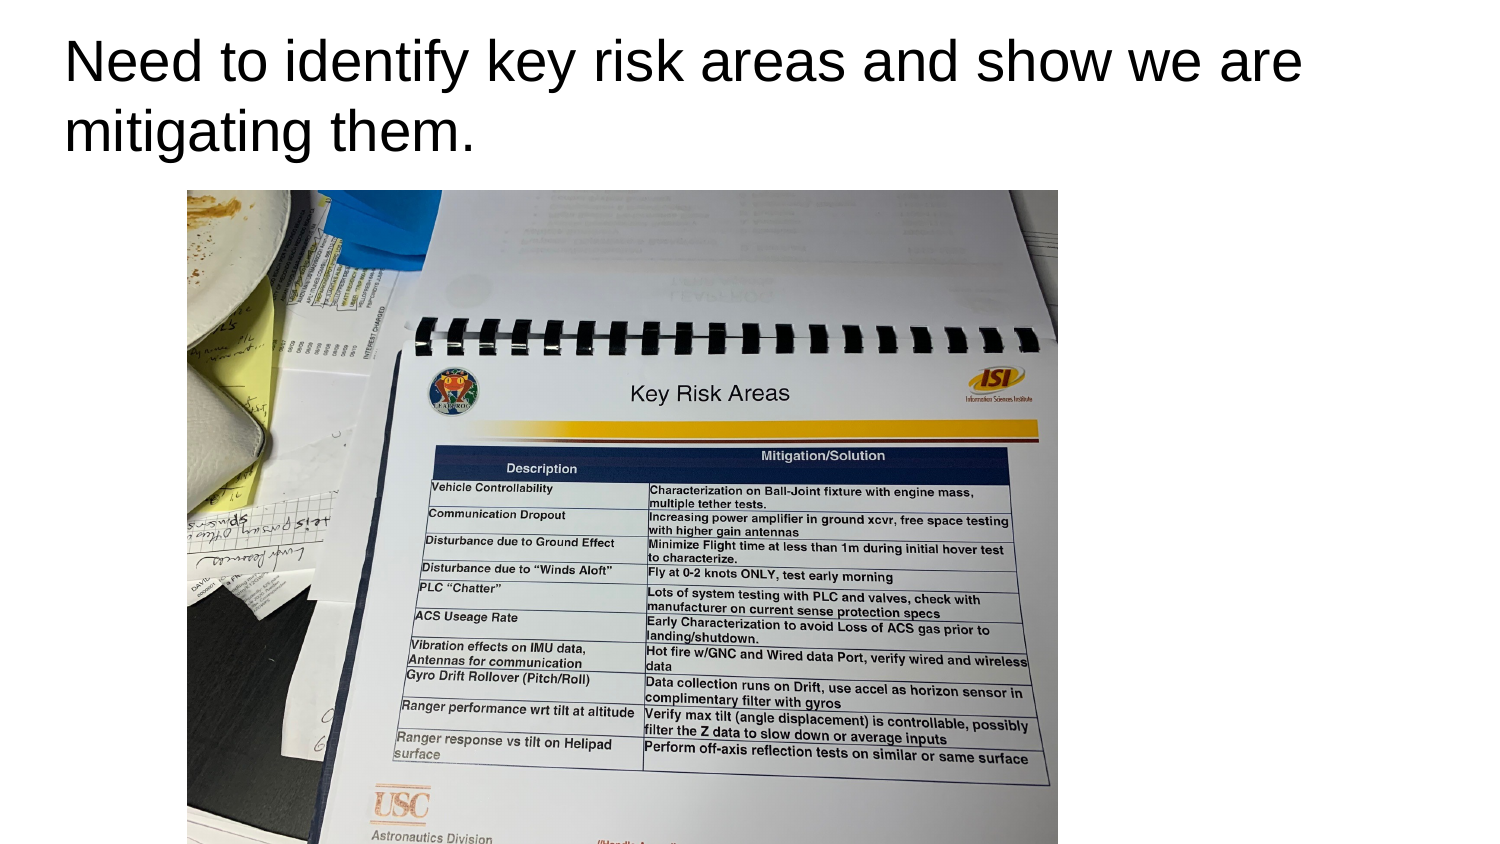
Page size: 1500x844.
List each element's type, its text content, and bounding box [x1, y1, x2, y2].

picture [187, 190, 1058, 844]
title Need to identify key risk areas and show we are mitigating them. [49, 8, 1448, 131]
